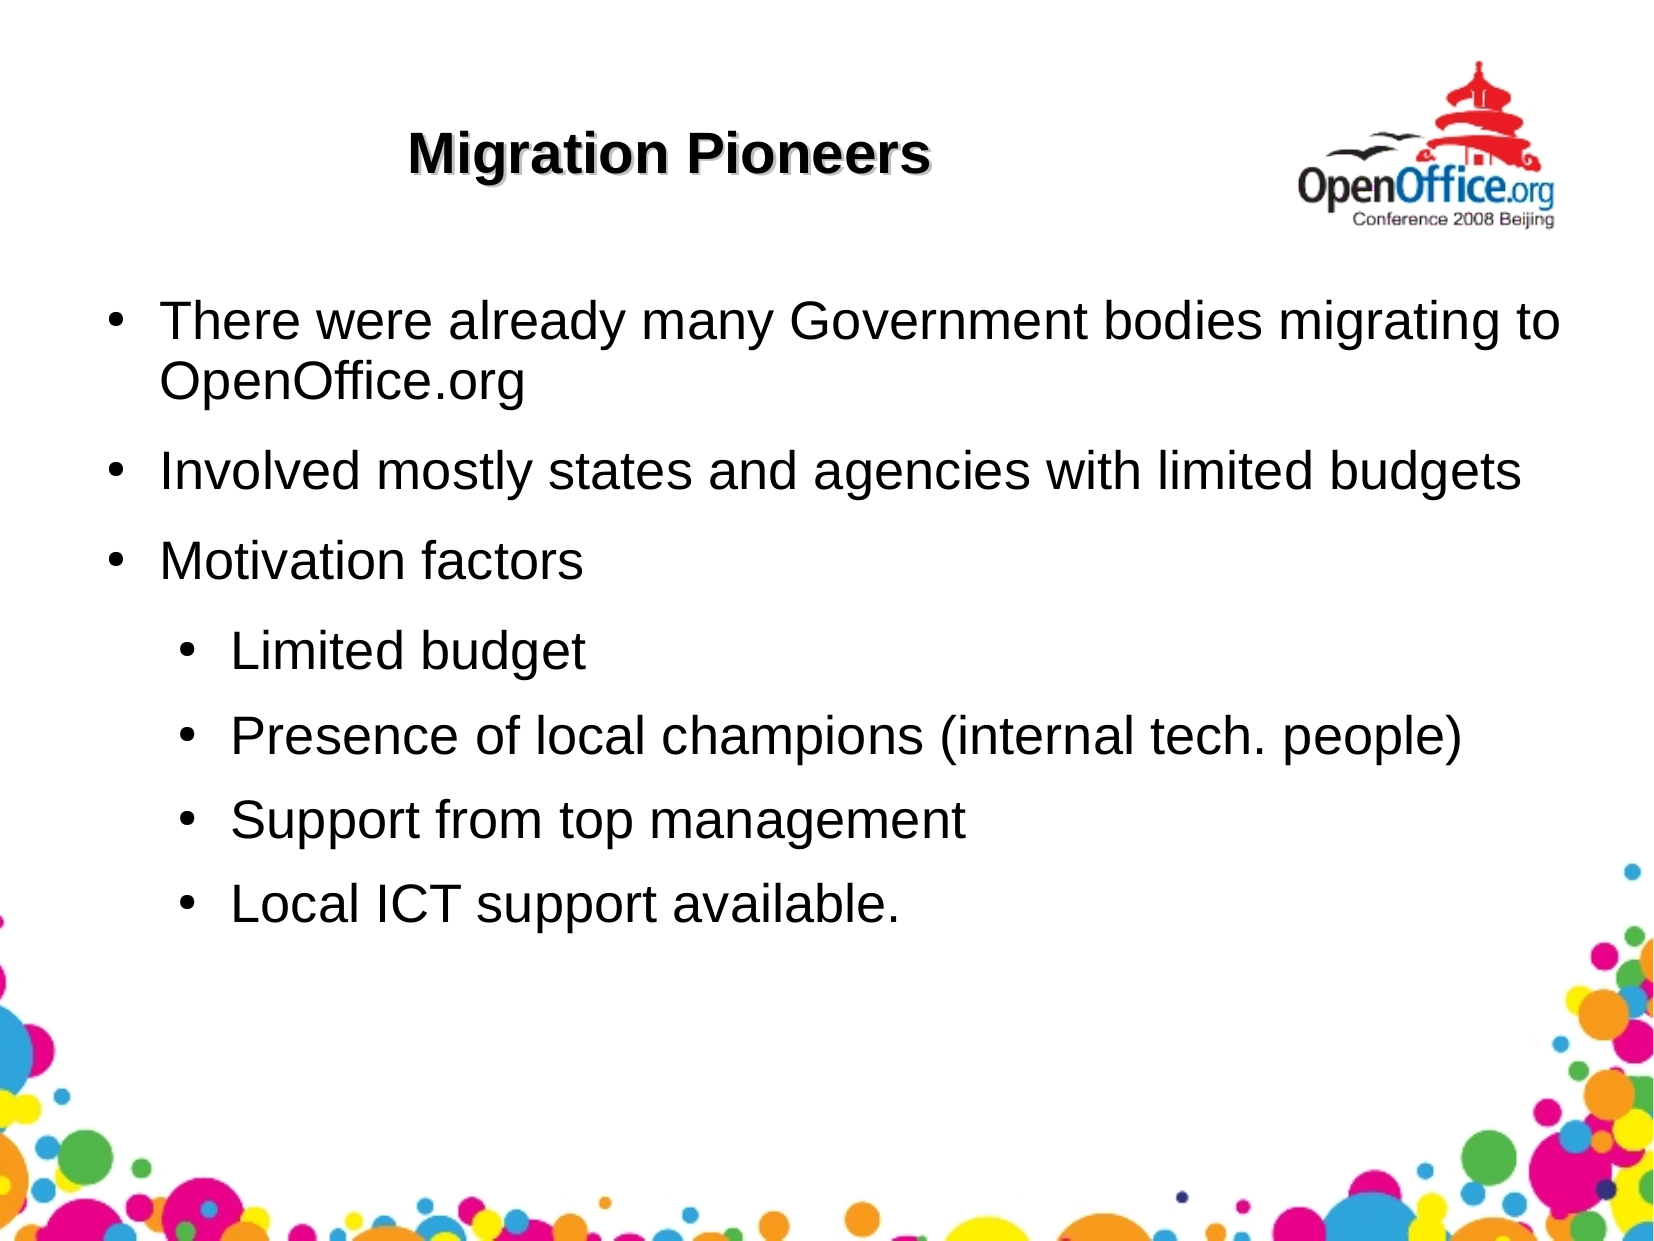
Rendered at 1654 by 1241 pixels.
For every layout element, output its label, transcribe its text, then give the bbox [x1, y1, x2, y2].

picture [0, 810, 1654, 1241]
title Migration Pioneers [82, 56, 1258, 250]
picture [1285, 51, 1569, 250]
list There were already many Government bodies migrating to OpenOffice.org Involved mostly states and agencies with limited budgets Motivation factors Limited budget Presence of local champions (internal tech. people) Support from top management Local ICT support available. [88, 290, 1577, 1094]
